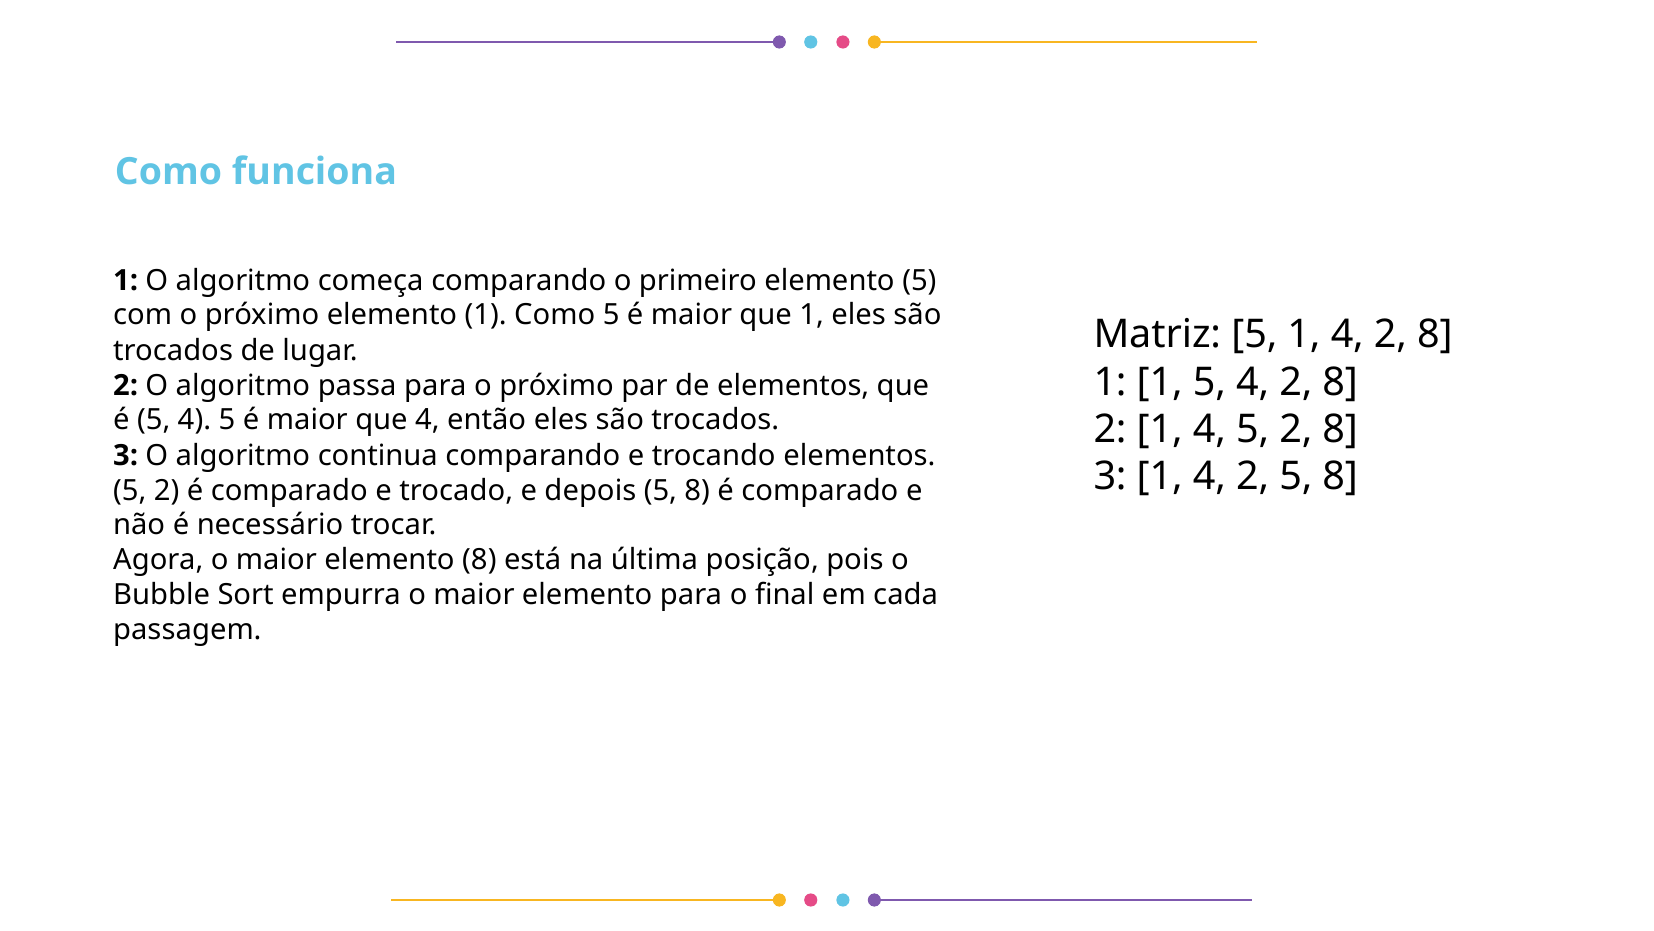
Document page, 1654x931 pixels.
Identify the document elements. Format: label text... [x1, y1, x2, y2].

text_box Como funciona [115, 92, 594, 245]
text_box Matriz: [5, 1, 4, 2, 8] 1: [1, 5, 4, 2, 8] 2: [1, 4, 5, 2, 8] 3: [1, 4, 2, 5, 8] [1078, 293, 1482, 550]
text_box 1: O algoritmo começa comparando o primeiro elemento (5) com o próximo elemento (1). Como 5 é maior que 1, eles são trocados de lugar. 2: O algoritmo passa para o próximo par de elementos, que é (5, 4). 5 é maior que 4, então eles são trocados. 3: O algoritmo continua comparando e trocando elementos. (5, 2) é comparado e trocado, e depois (5, 8) é comparado e não é necessário trocar. Agora, o maior elemento (8) está na última posição, pois o Bubble Sort empurra o maior elemento para o final em cada passagem. [98, 245, 960, 619]
